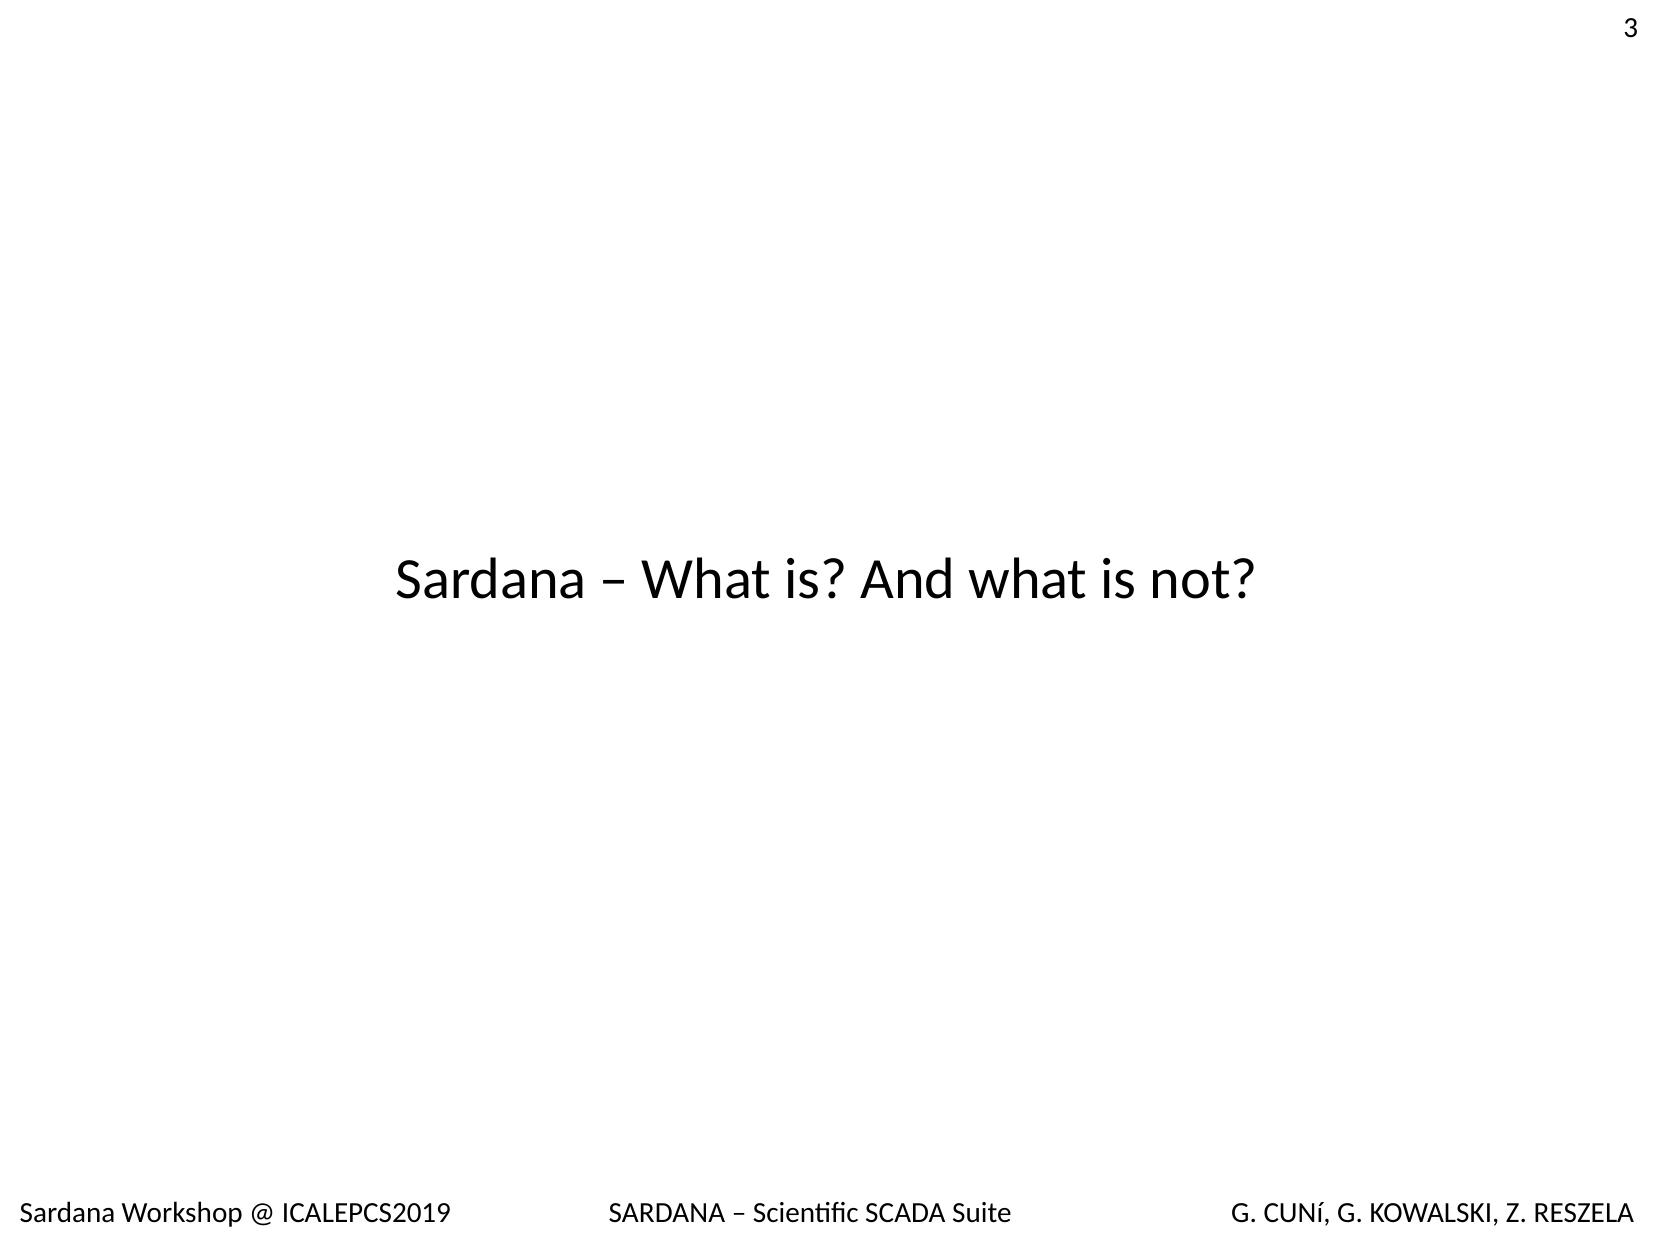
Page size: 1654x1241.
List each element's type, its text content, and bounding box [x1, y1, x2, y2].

title Sardana – What is? And what is not? [82, 539, 1571, 628]
